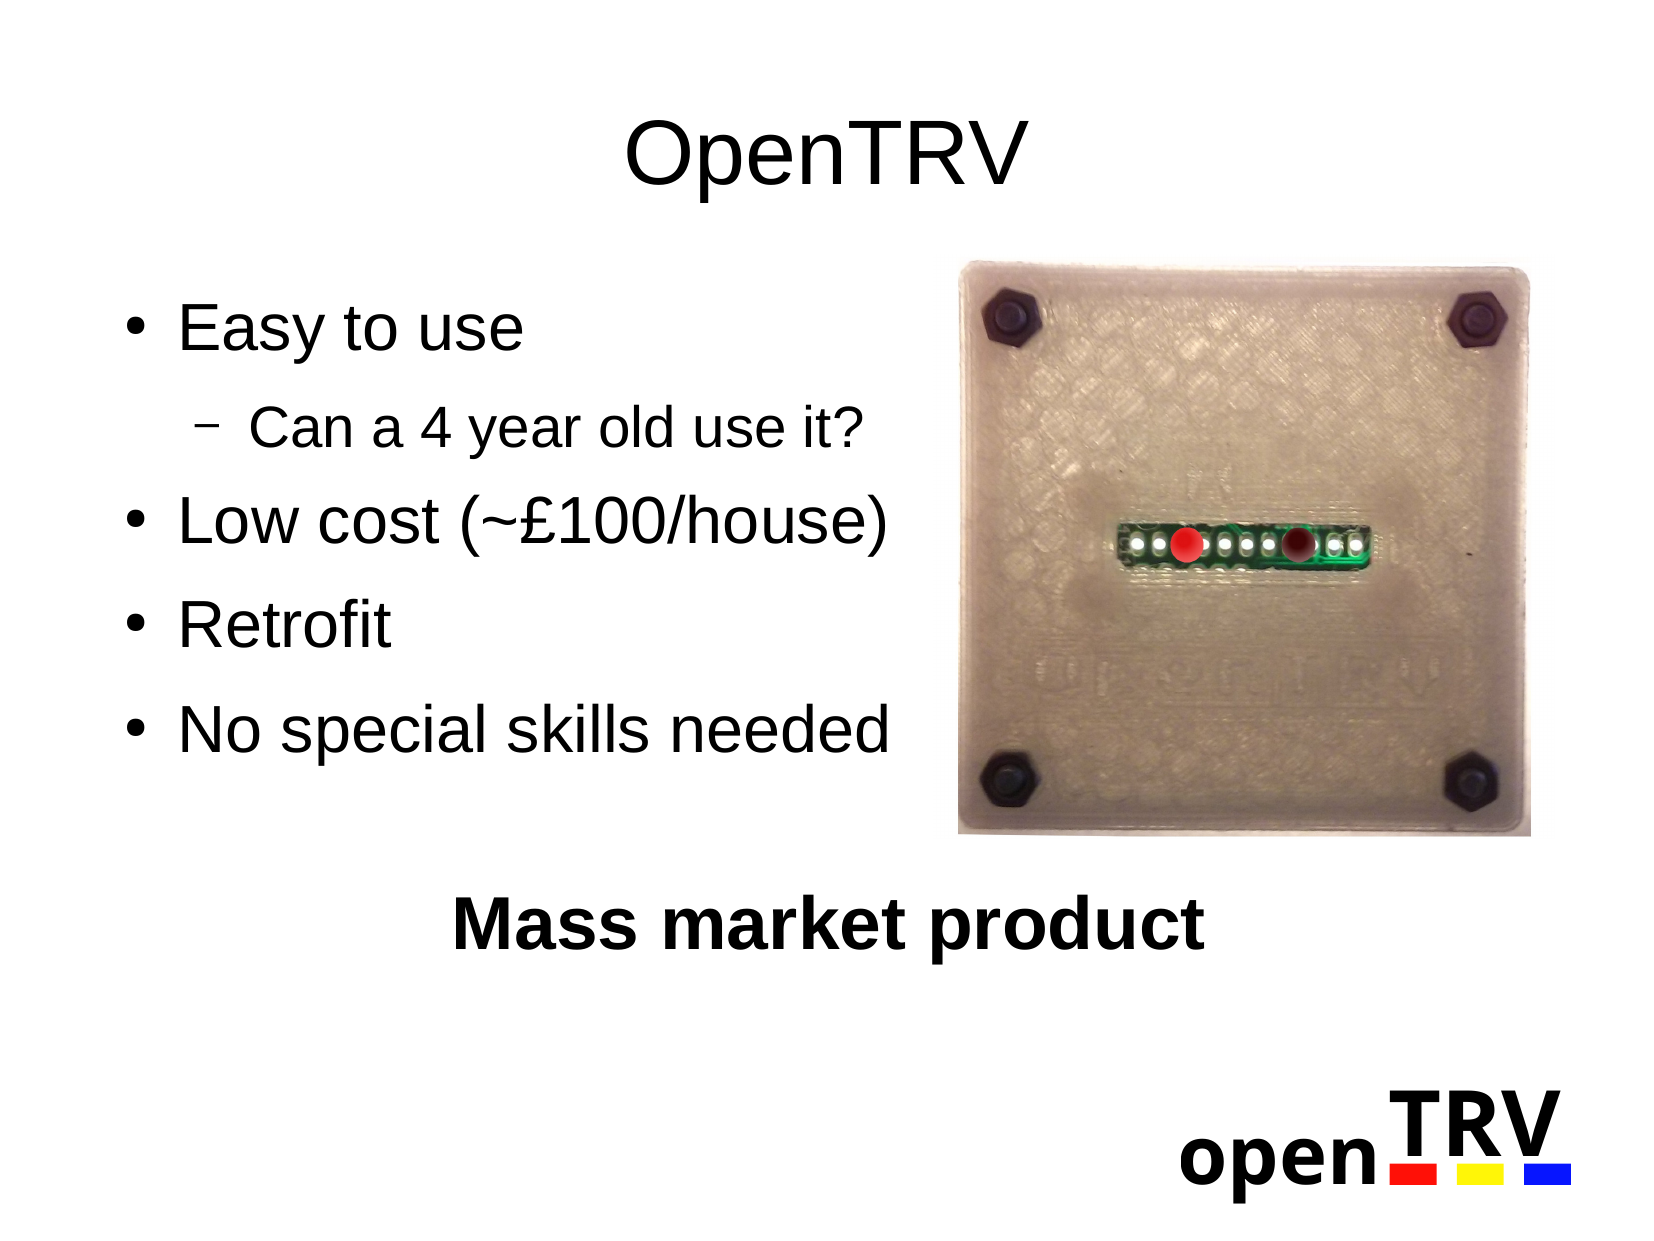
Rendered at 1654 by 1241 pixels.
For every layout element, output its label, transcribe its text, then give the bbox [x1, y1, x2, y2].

title OpenTRV [82, 49, 1571, 257]
list Easy to use Can a 4 year old use it? Low cost (~£100/house) Retrofit No special skills needed [106, 290, 1571, 1010]
picture [933, 254, 1555, 839]
text_box Mass market product [437, 874, 1229, 973]
